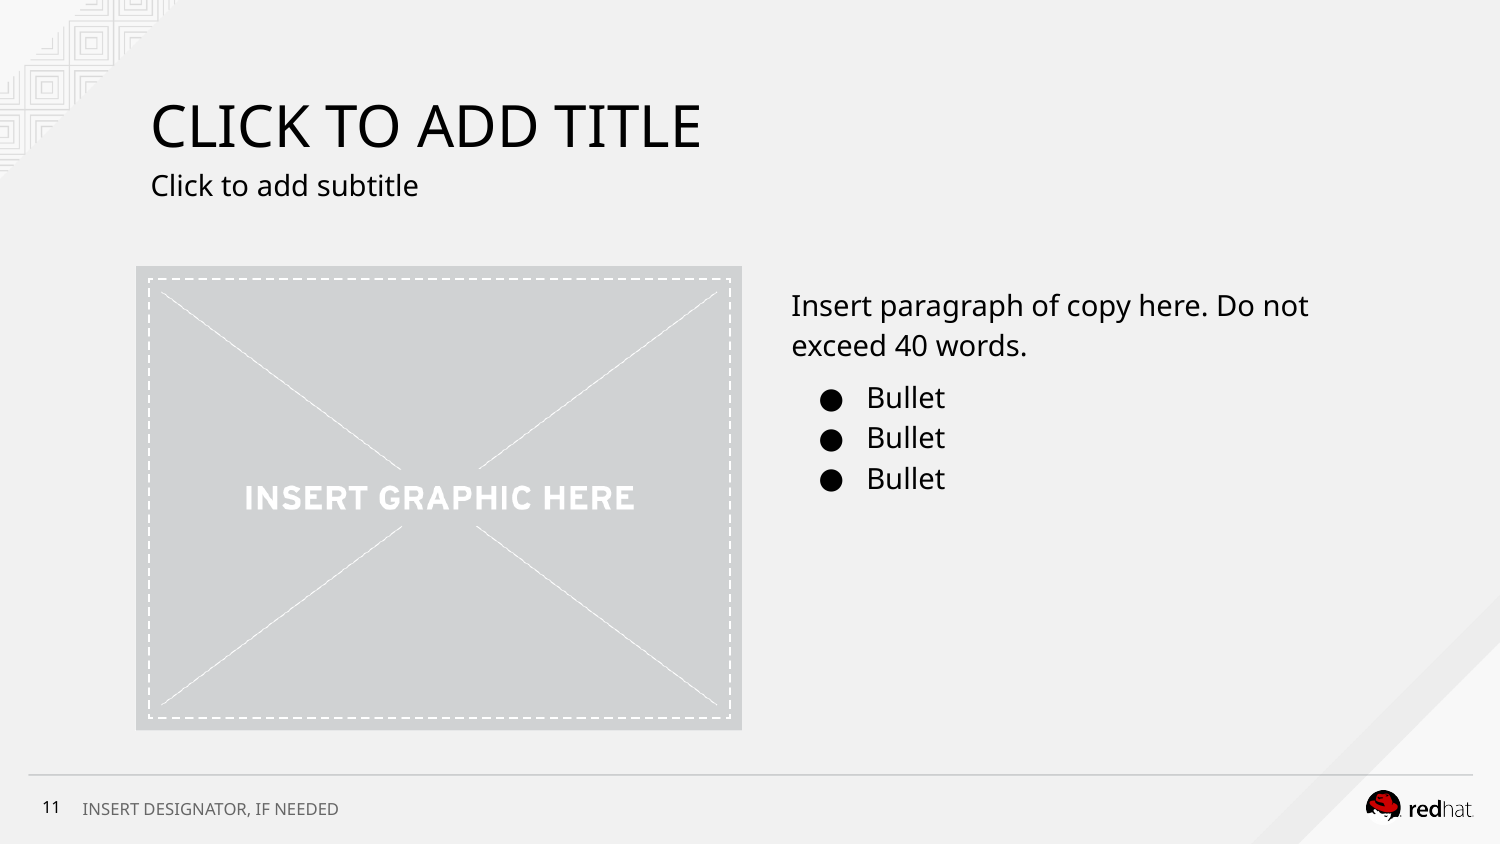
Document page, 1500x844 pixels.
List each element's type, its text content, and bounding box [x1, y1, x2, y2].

title CLICK TO ADD TITLE [135, 0, 1365, 152]
picture [0, 0, 1500, 844]
list Insert paragraph of copy here. Do not exceed 40 words. Bullet Bullet Bullet [776, 266, 1365, 701]
subtitle Click to add subtitle [135, 152, 1365, 207]
slide_number <number> [16, 776, 77, 842]
